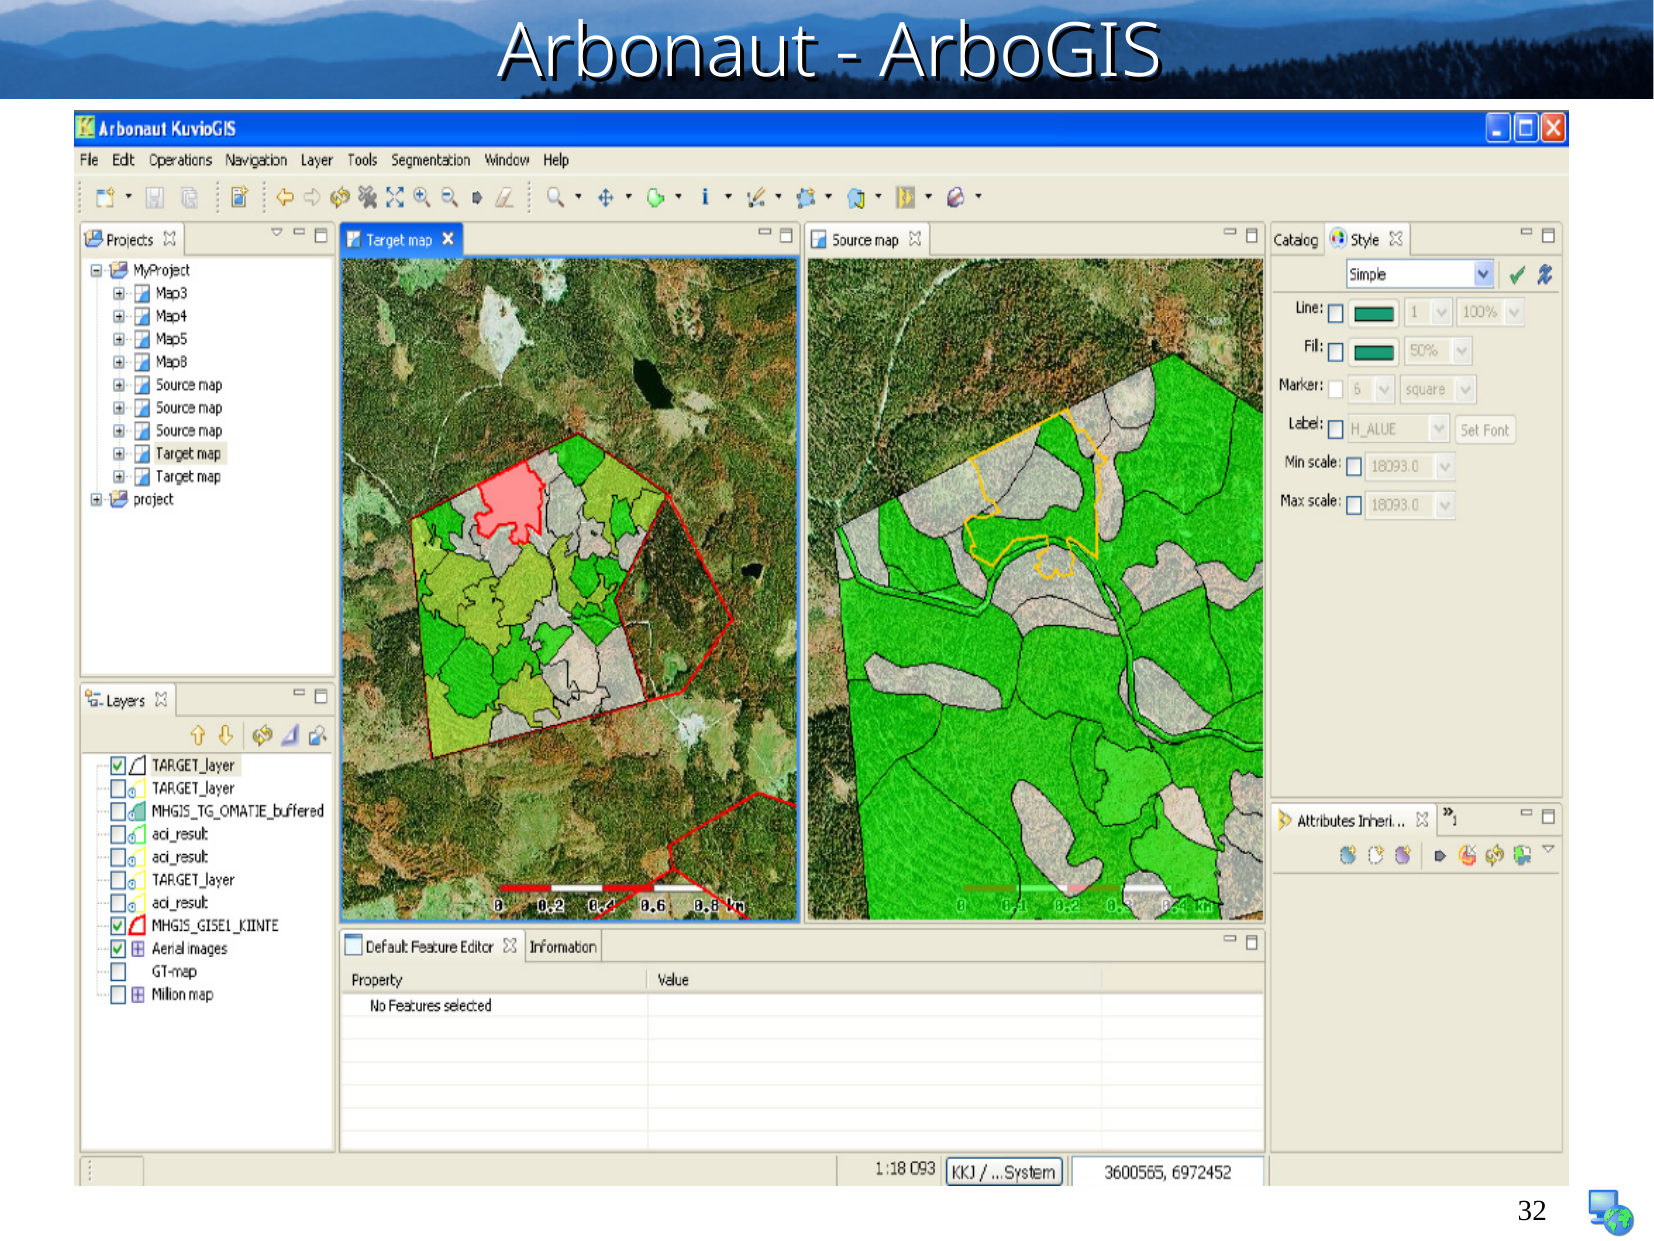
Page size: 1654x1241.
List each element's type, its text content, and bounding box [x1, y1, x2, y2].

picture [0, 0, 1654, 99]
picture [74, 110, 1569, 1186]
title Arbonaut - ArboGIS [49, 0, 1611, 96]
picture [1588, 1189, 1635, 1238]
